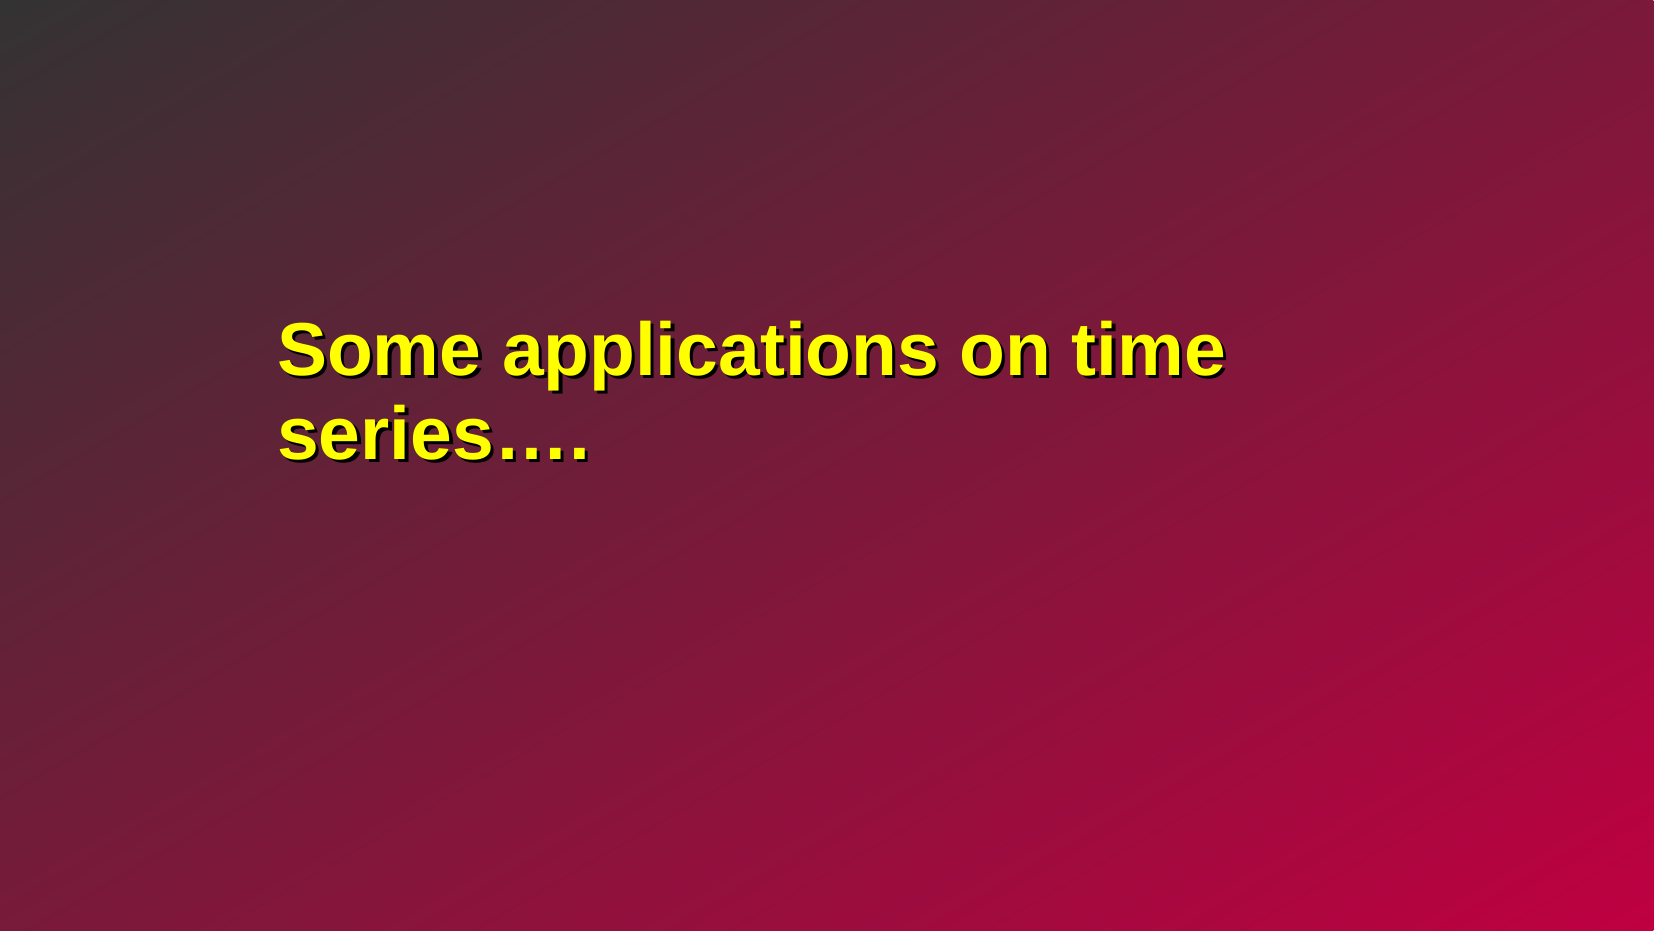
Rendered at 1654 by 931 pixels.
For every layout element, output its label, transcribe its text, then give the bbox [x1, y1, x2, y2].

text_box Some applications on time series…. [262, 300, 1351, 601]
